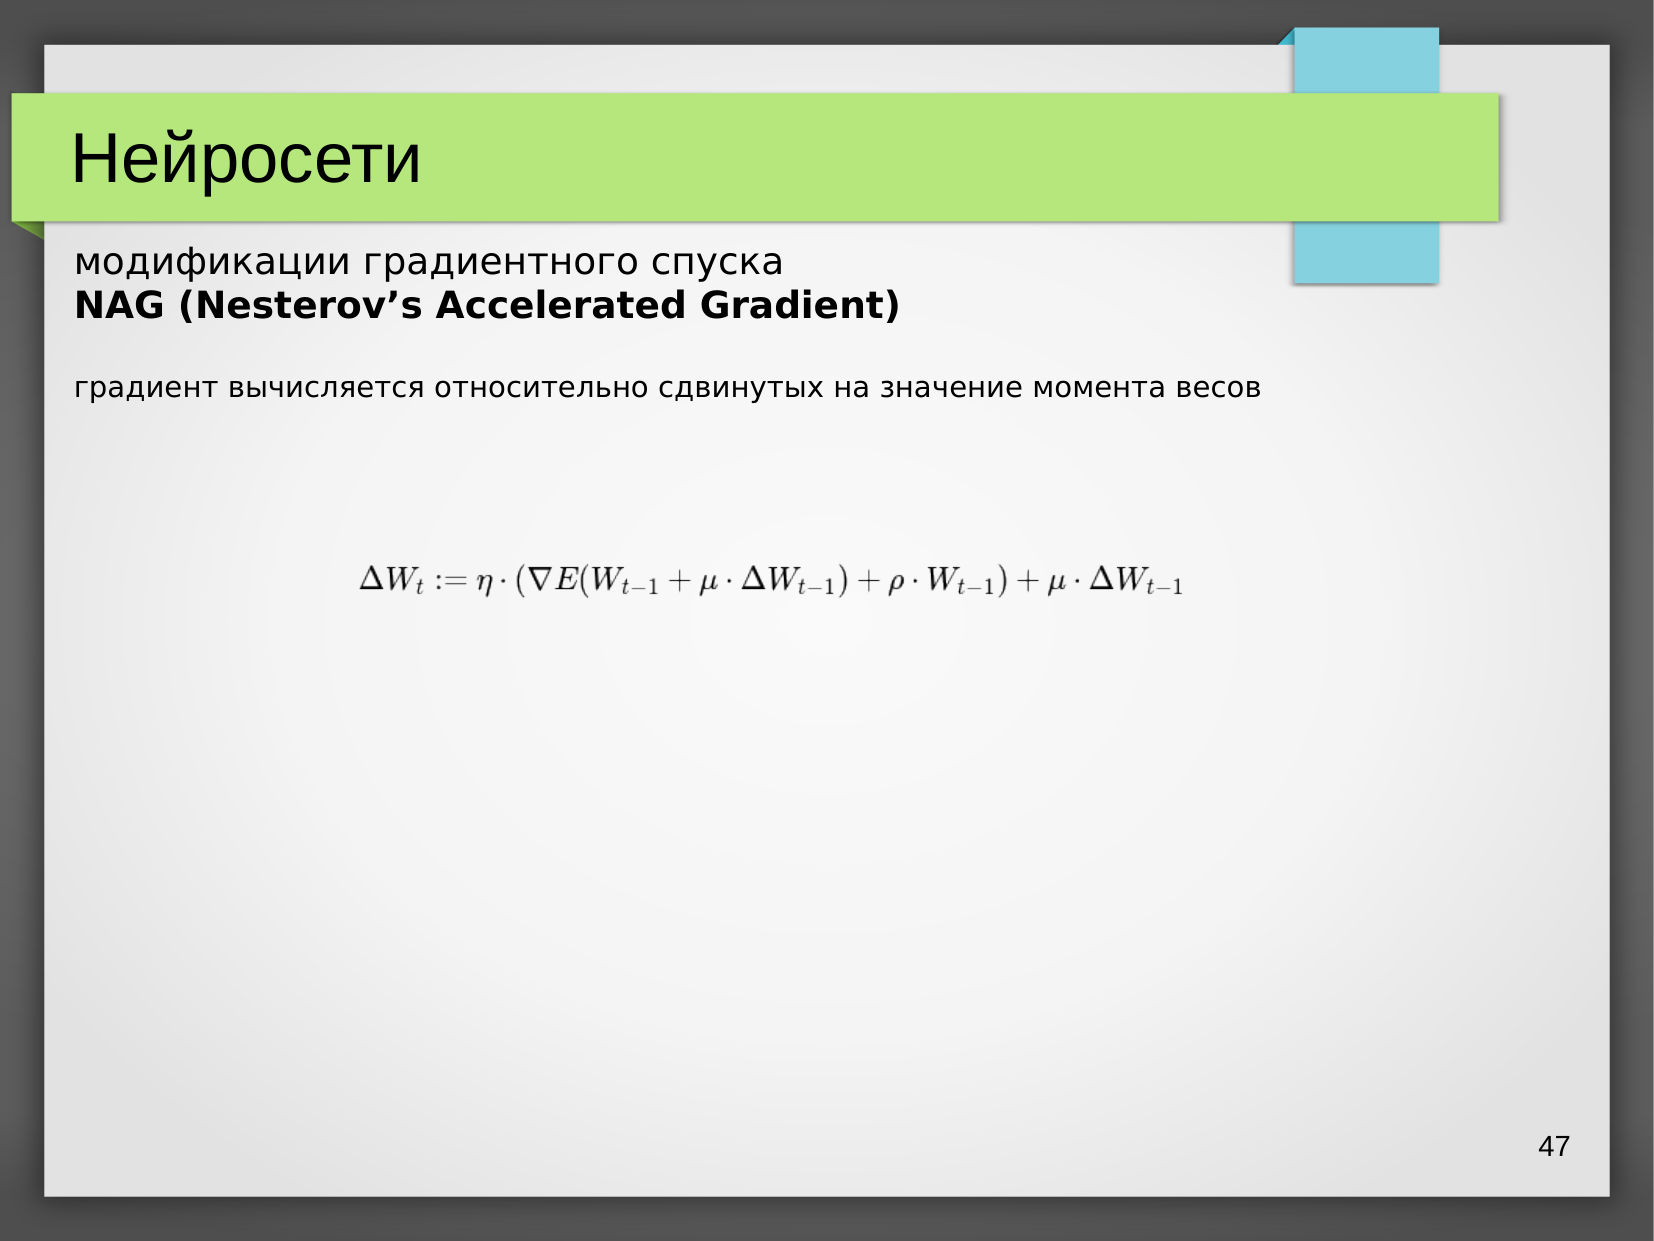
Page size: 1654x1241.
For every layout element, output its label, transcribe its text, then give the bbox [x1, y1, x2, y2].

title Нейросети [70, 118, 1205, 199]
picture [0, 0, 1654, 1241]
text_box модификации градиентного спуска NAG (Nesterov’s Accelerated Gradient) градиент вычисляется относительно сдвинутых на значение момента весов [59, 232, 1382, 414]
